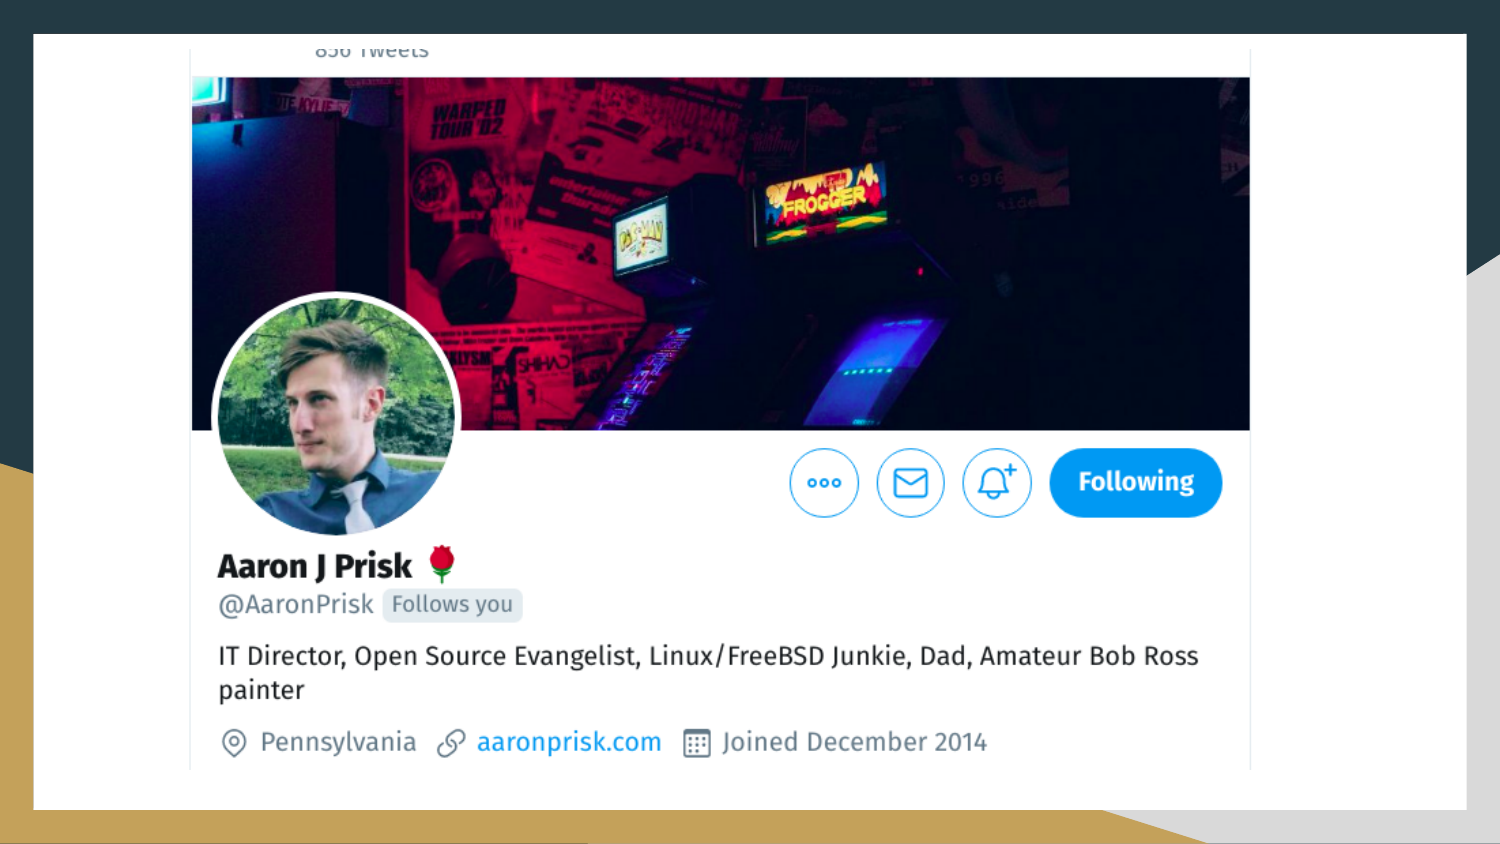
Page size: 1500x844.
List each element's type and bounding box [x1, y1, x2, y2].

picture [165, 49, 1288, 770]
